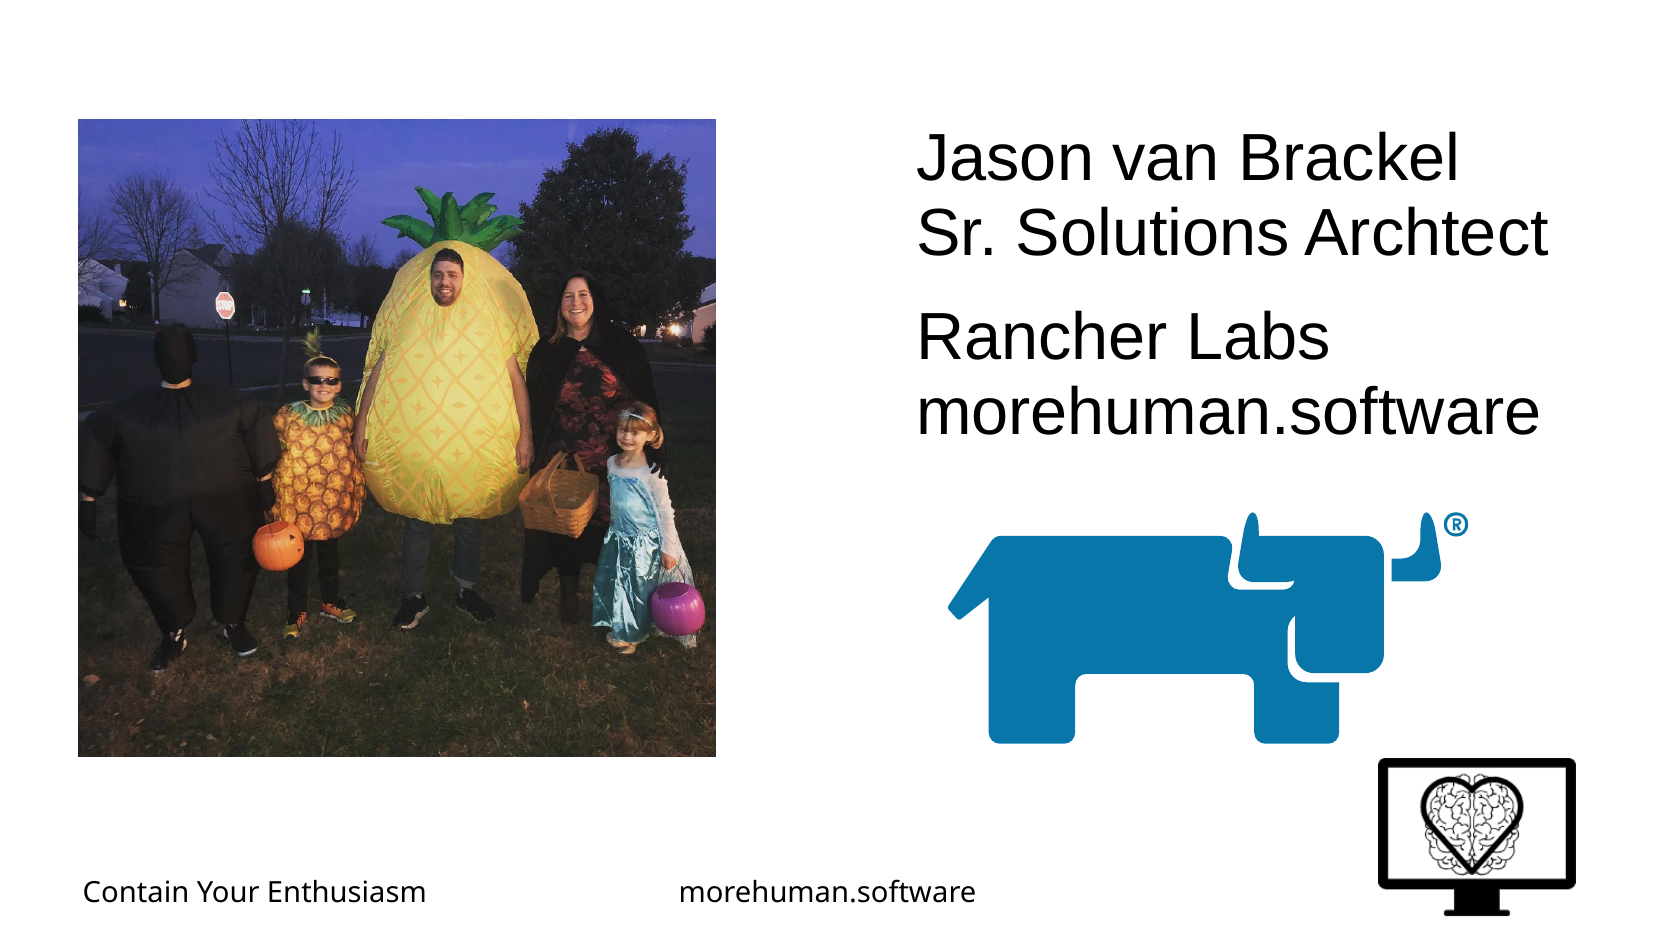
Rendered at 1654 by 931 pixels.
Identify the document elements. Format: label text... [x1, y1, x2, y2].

picture [1378, 758, 1576, 925]
picture [78, 119, 716, 758]
list Jason van Brackel Sr. Solutions Archtect Rancher Labs morehuman.software [845, 120, 1572, 475]
picture [938, 499, 1479, 757]
